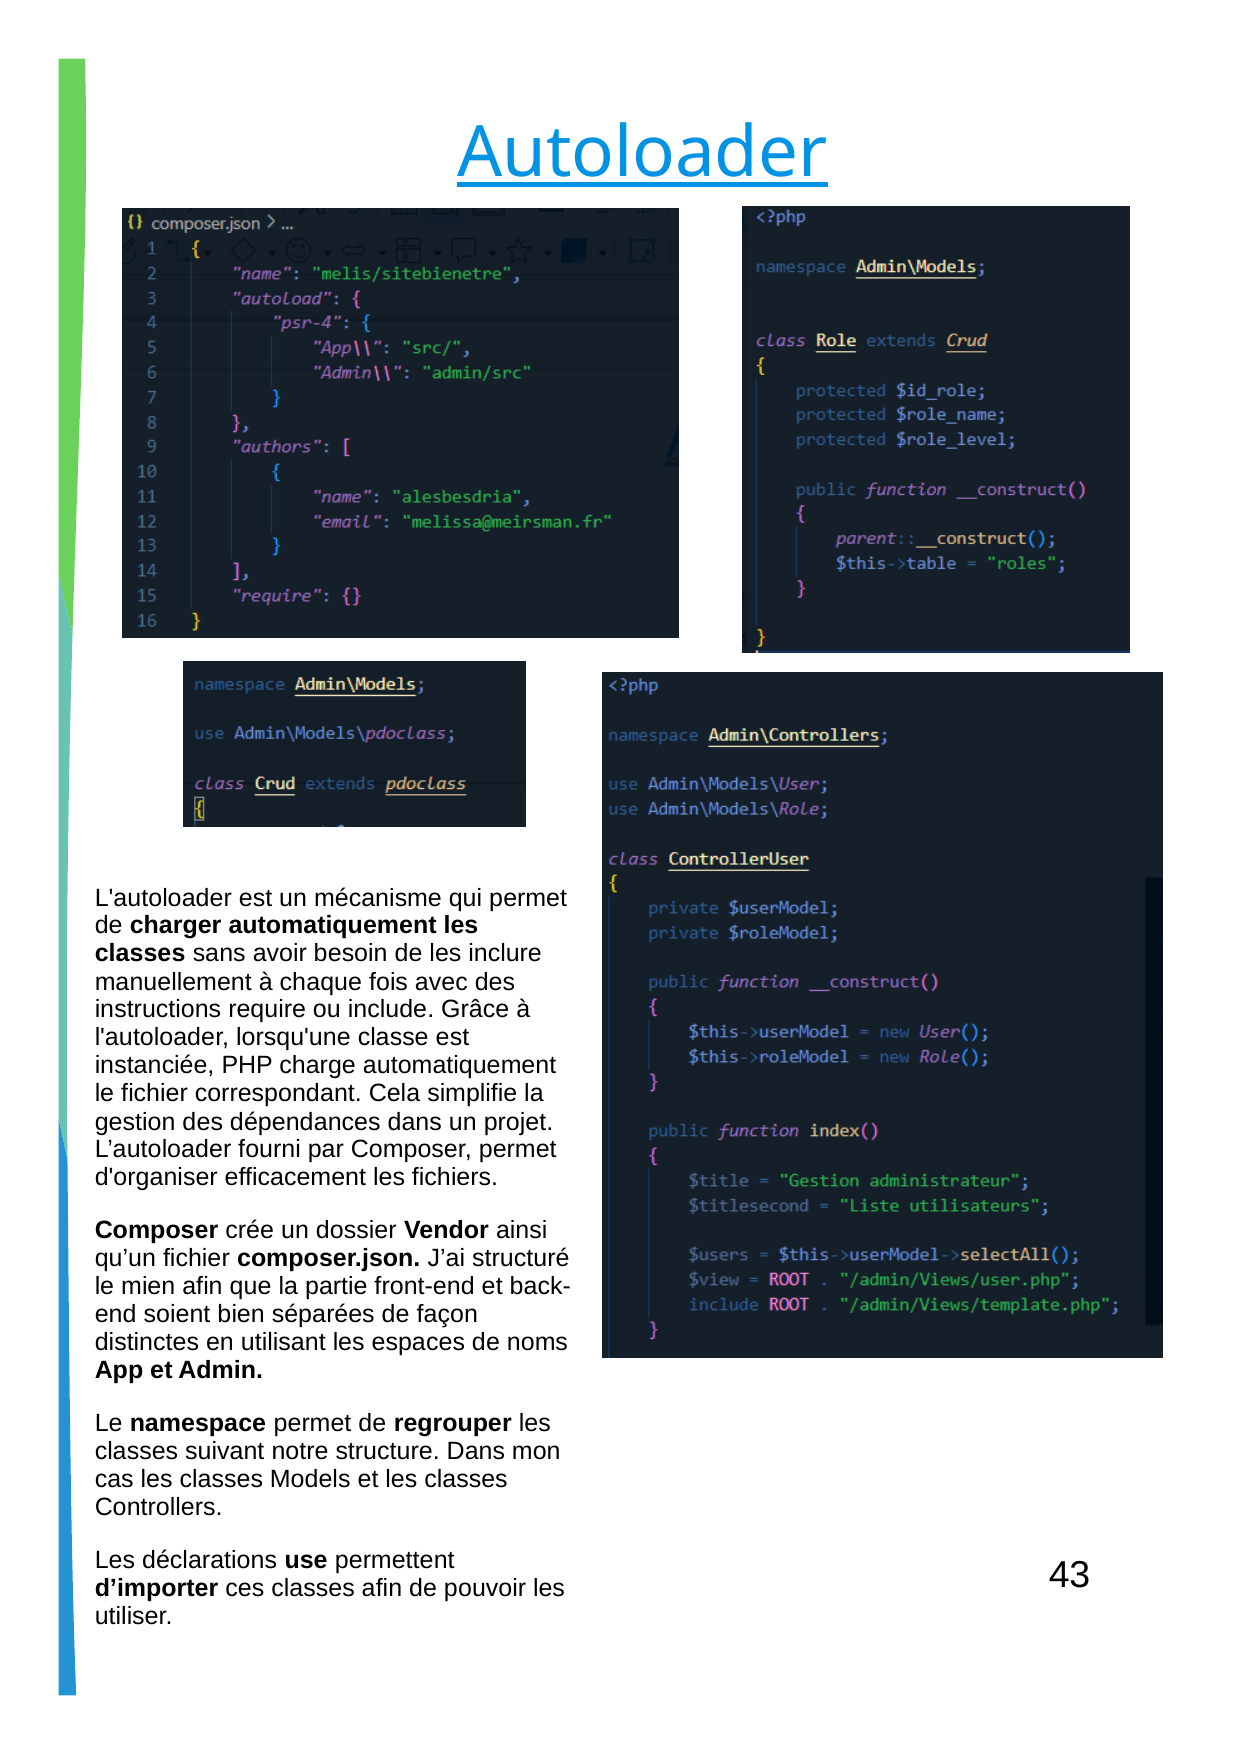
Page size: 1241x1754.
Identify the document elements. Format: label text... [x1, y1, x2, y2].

text_box Autoloader [442, 93, 869, 301]
text_box <numéro> [1034, 1545, 1235, 1670]
picture [602, 672, 1163, 1358]
picture [183, 661, 526, 827]
picture [742, 206, 1130, 653]
picture [122, 208, 679, 638]
text_box L'autoloader est un mécanisme qui permet de charger automatiquement les classes sans avoir besoin de les inclure manuellement à chaque fois avec des instructions require ou include. Grâce à l'autoloader, lorsqu'une classe est instanciée, PHP charge automatiquement le fichier correspondant. Cela simplifie la gestion des dépendances dans un projet. L’autoloader fourni par Composer, permet d'organiser efficacement les fichiers. Composer crée un dossier Vendor ainsi qu’un fichier composer.json. J’ai structuré le mien afin que la partie front-end et back-end soient bien séparées de façon distinctes en utilisant les espaces de noms App et Admin. Le namespace permet de regrouper les classes suivant notre structure. Dans mon cas les classes Models et les classes Controllers. Les déclarations use permettent d’importer ces classes afin de pouvoir les utiliser. [80, 875, 591, 1637]
